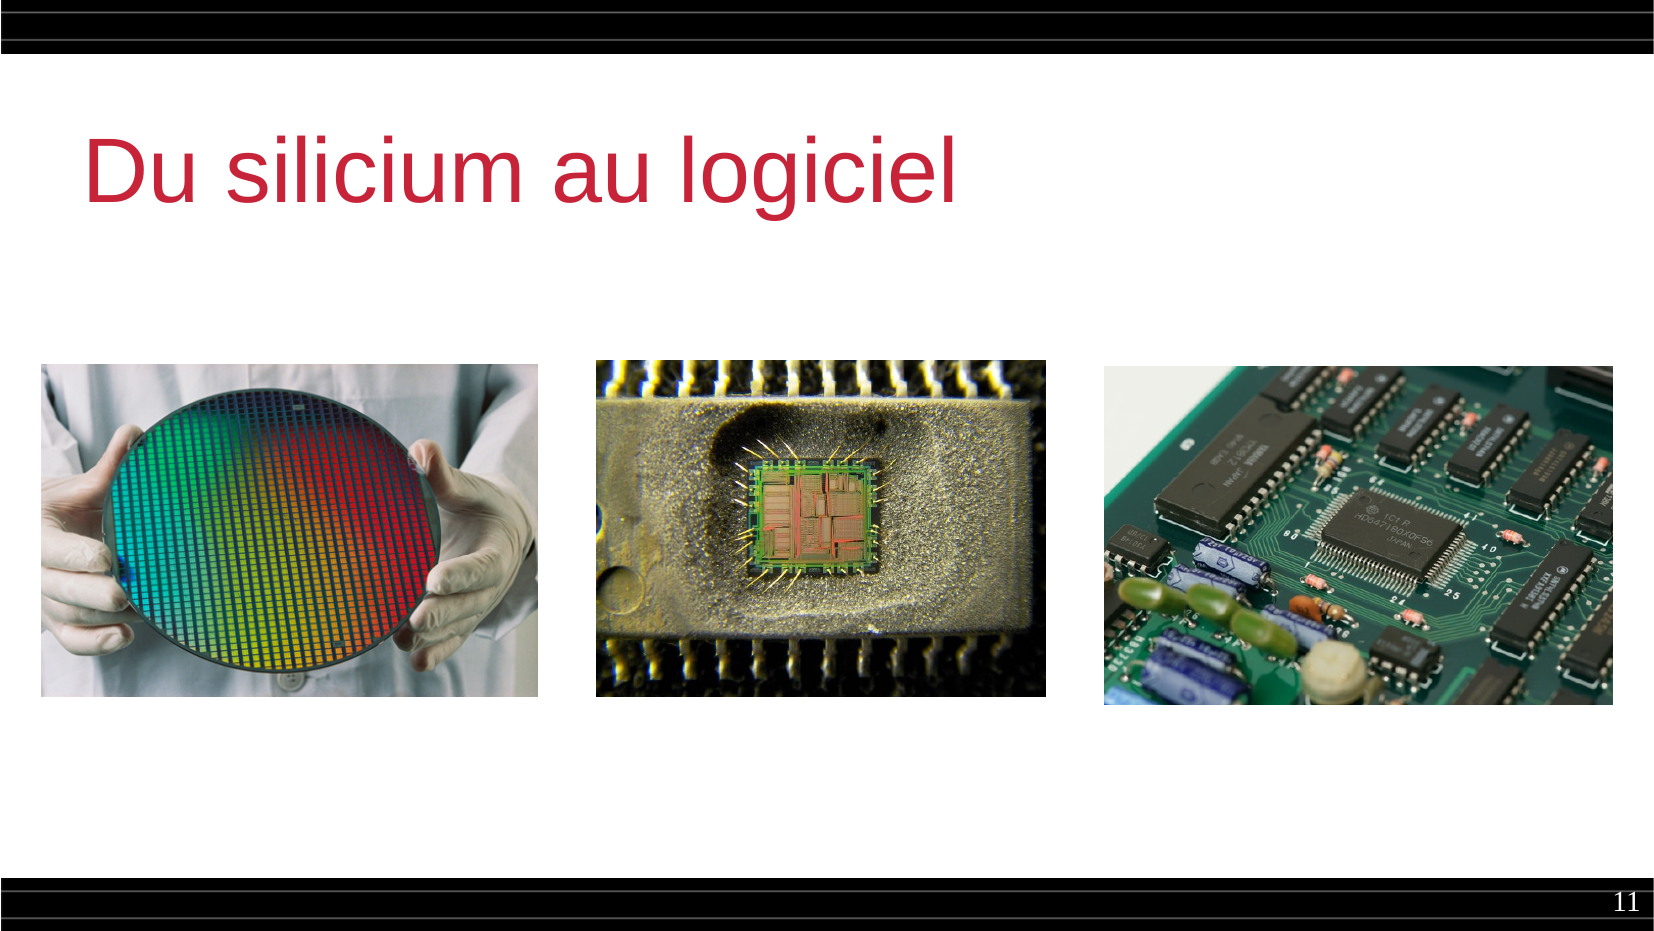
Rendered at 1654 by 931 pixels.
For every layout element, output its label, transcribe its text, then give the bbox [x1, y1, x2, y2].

picture [596, 360, 1046, 697]
picture [1104, 366, 1613, 705]
title Du silicium au logiciel [82, 92, 1571, 249]
picture [41, 364, 538, 697]
picture [1, 878, 1654, 931]
picture [1, 0, 1654, 54]
